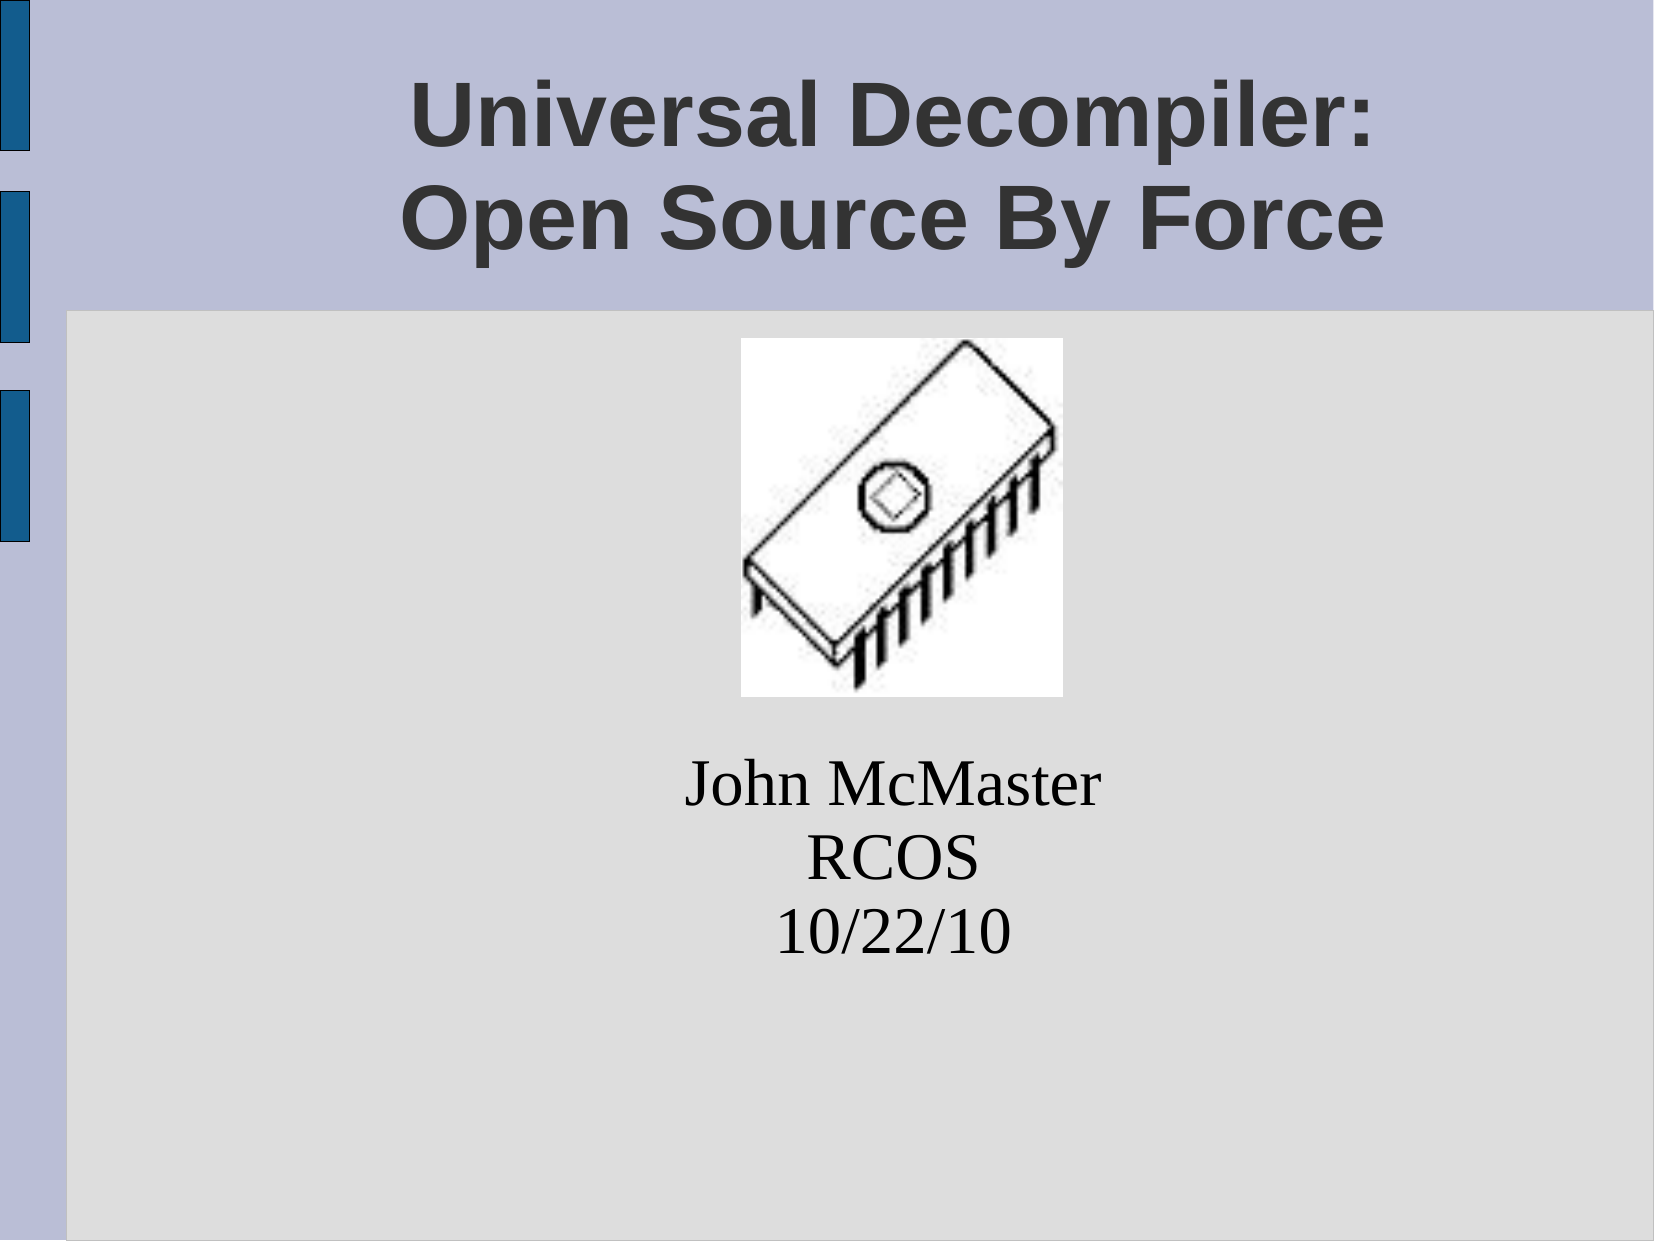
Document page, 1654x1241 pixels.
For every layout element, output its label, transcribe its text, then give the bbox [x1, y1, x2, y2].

subtitle John McMaster RCOS 10/22/10 [187, 473, 1600, 1241]
title Universal Decompiler: Open Source By Force [187, 63, 1600, 269]
picture [741, 338, 1063, 697]
